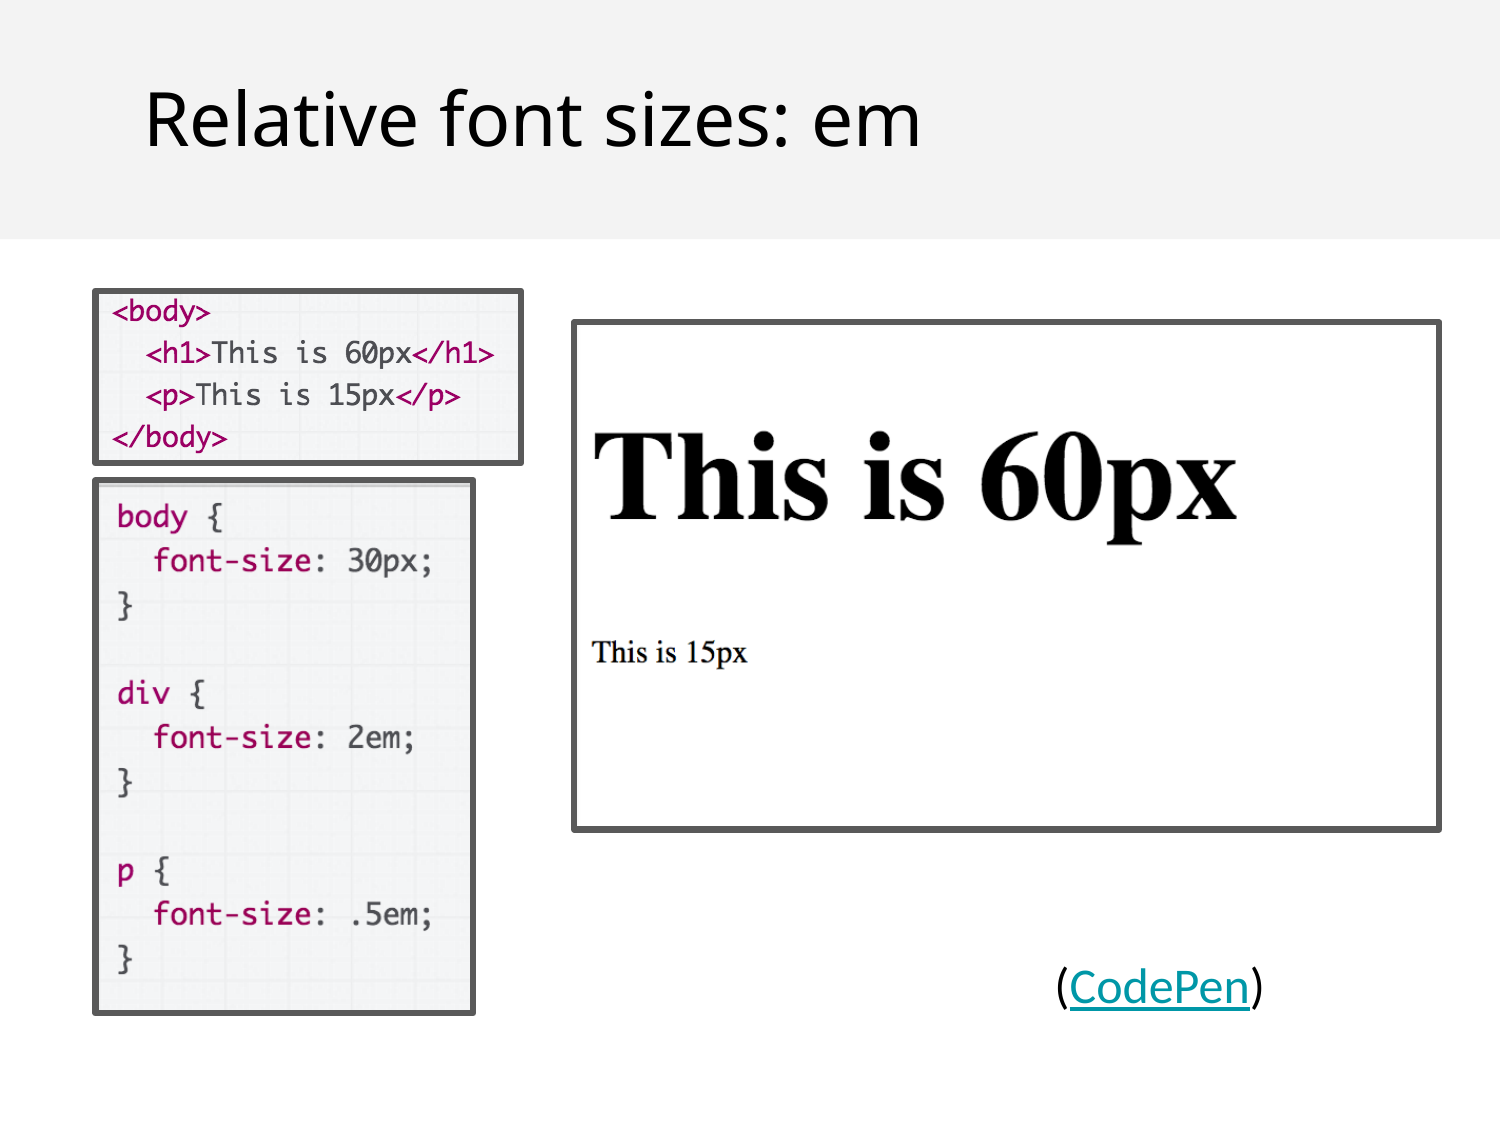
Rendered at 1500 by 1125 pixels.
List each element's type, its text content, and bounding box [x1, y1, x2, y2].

picture [577, 325, 1437, 827]
picture [98, 293, 518, 461]
title Relative font sizes: em [128, 56, 1372, 183]
picture [98, 483, 471, 1011]
text_box (CodePen) [1039, 892, 1460, 1075]
